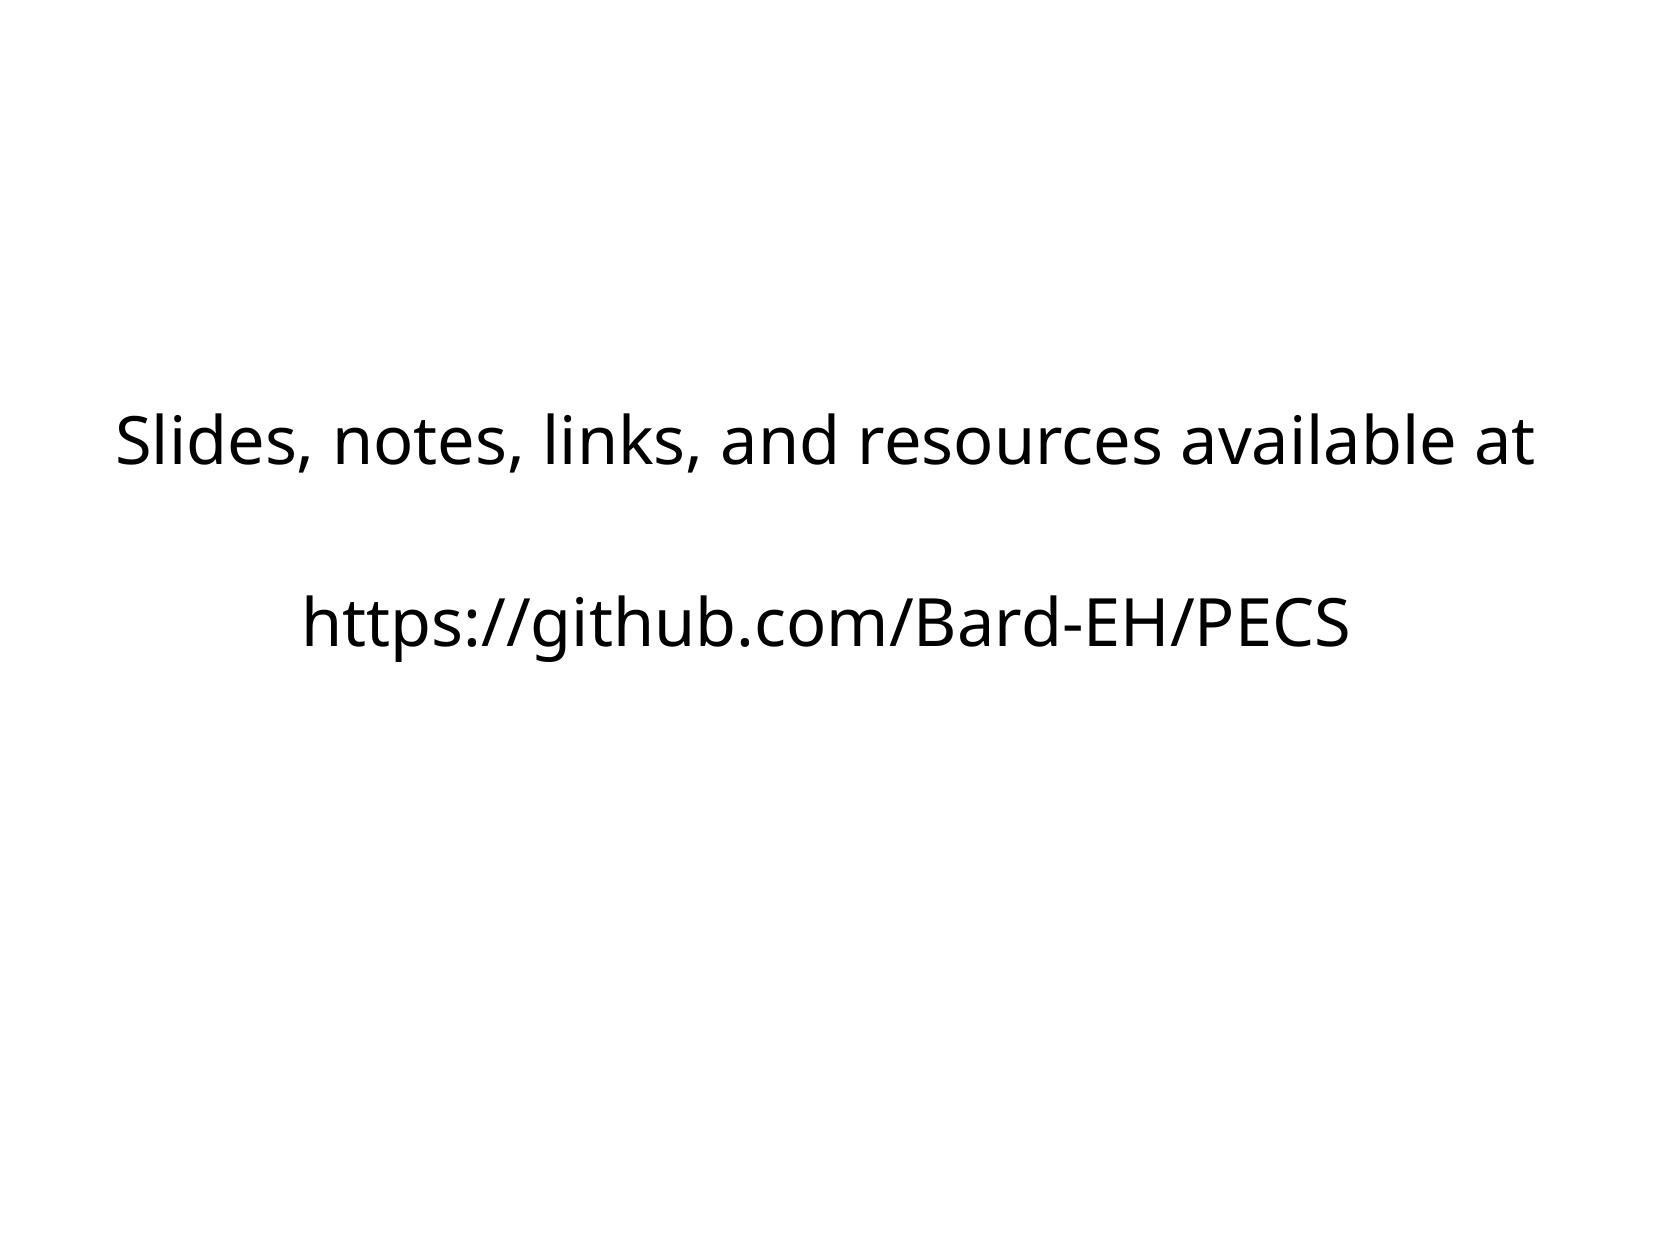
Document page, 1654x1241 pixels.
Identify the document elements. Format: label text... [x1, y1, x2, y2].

subtitle Slides, notes, links, and resources available at https://github.com/Bard-EH/PECS [82, 49, 1571, 1010]
